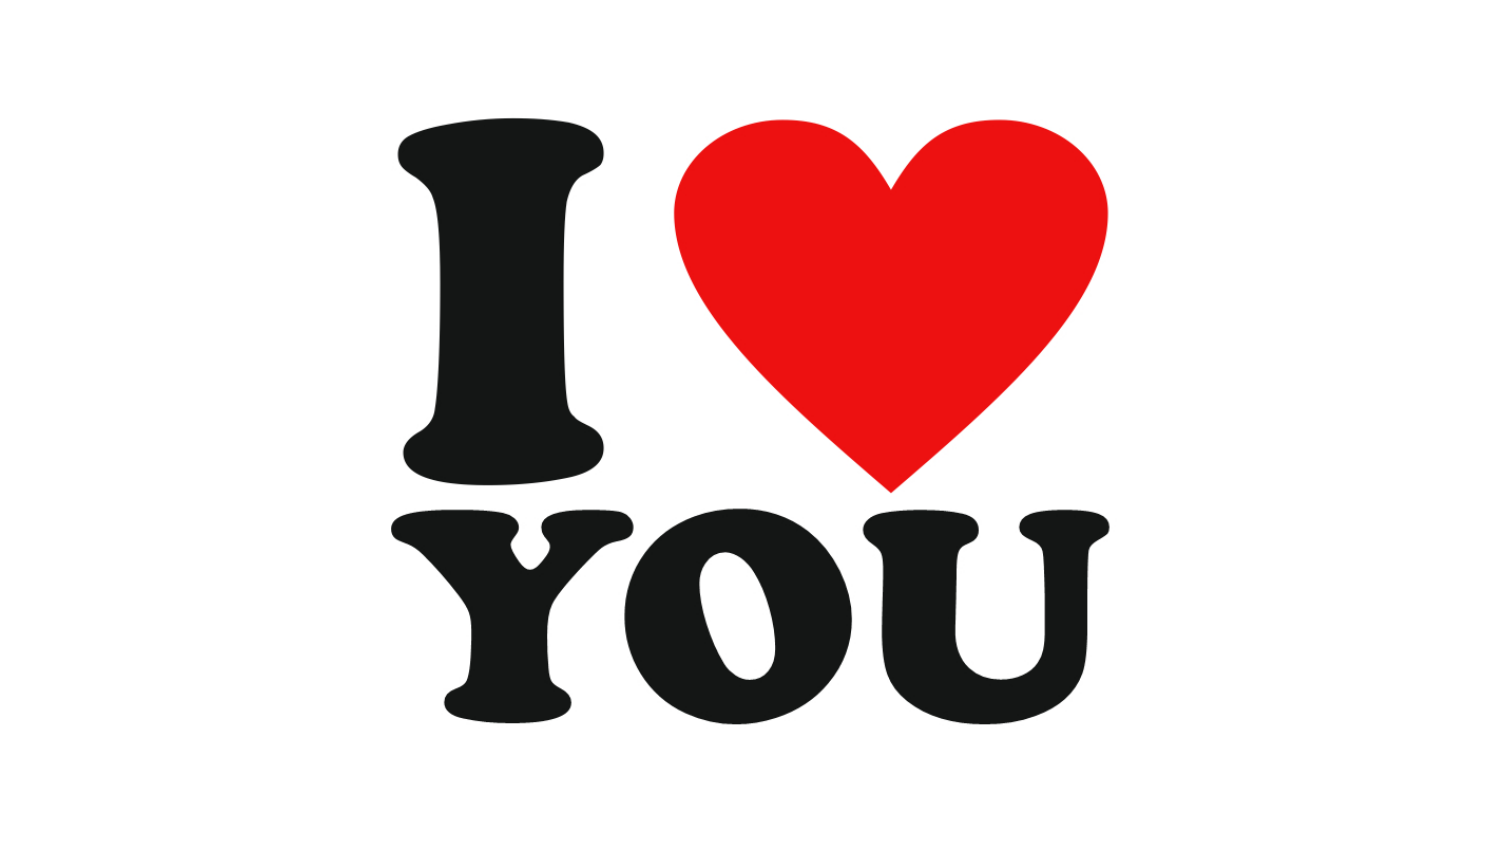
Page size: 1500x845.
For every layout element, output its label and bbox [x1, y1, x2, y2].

picture [332, 1, 1176, 845]
